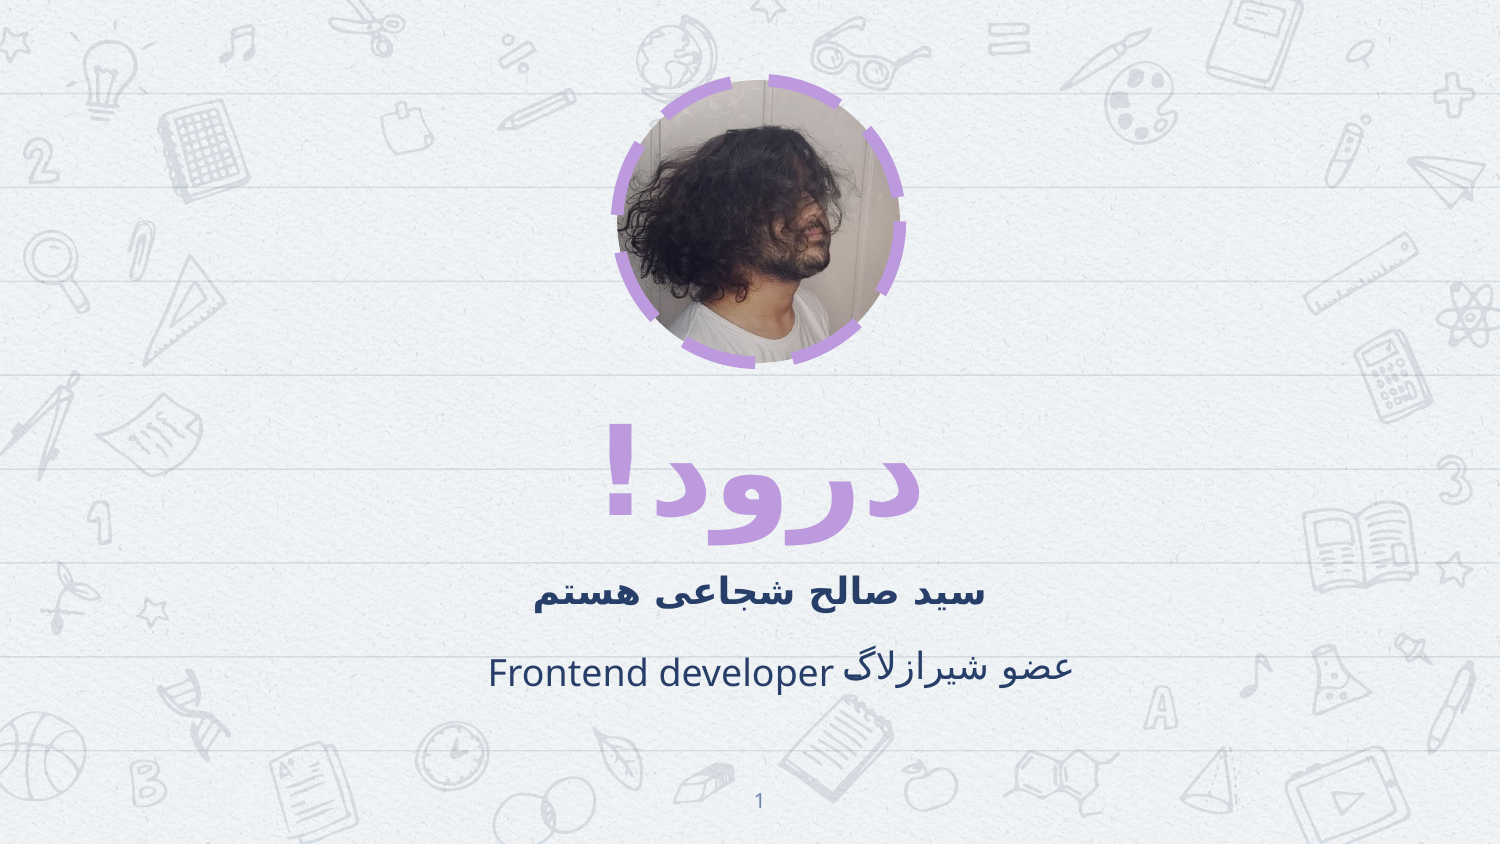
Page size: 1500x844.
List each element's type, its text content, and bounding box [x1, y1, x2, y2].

subtitle سید صالح شجاعی هستم [218, 560, 1301, 638]
text_box عضو شیرازلاگ [487, 637, 1103, 712]
text_box [617, 80, 900, 363]
slide_number <number> [714, 779, 805, 825]
picture [0, 0, 1500, 844]
title درود! [218, 401, 1301, 543]
text_box Frontend developer – [472, 638, 1088, 713]
